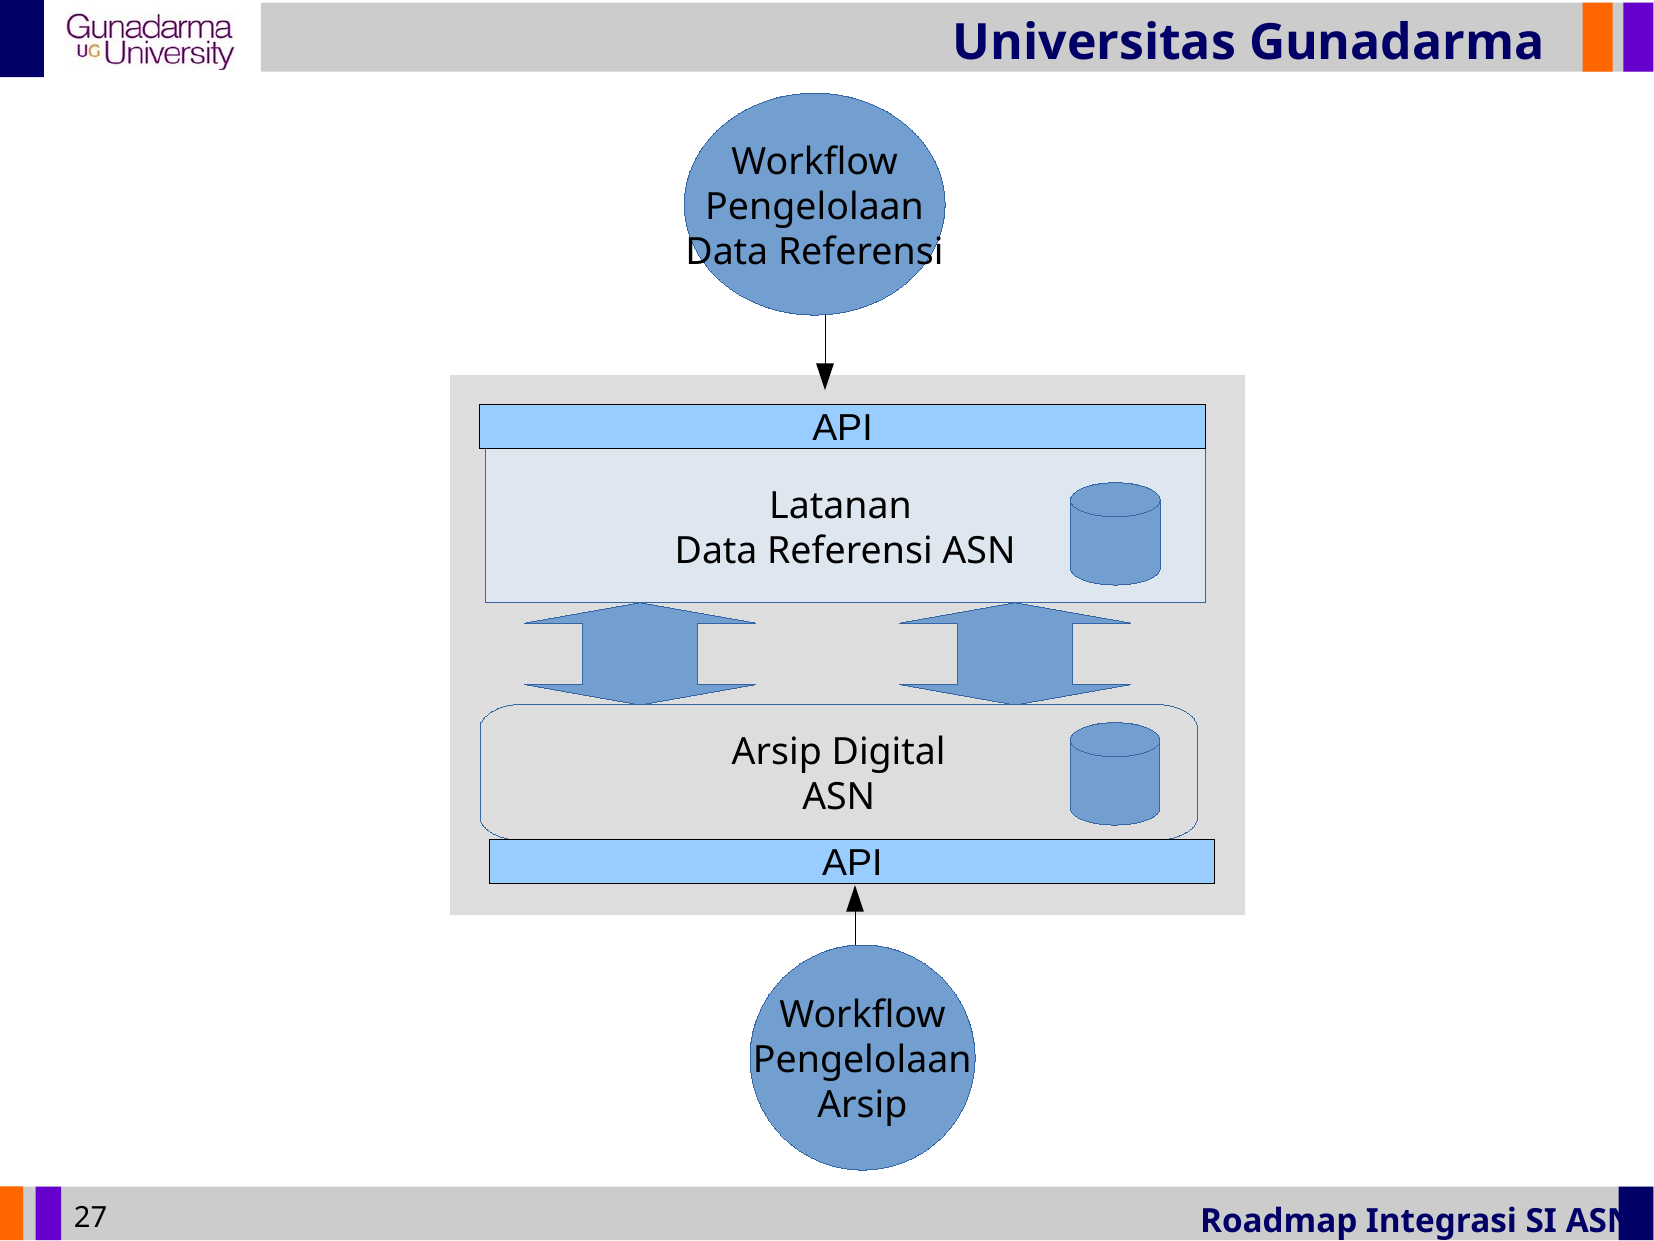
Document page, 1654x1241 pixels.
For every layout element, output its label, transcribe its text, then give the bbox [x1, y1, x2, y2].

text_box Arsip Digital ASN [480, 704, 1198, 839]
picture [65, 0, 235, 70]
text_box [450, 375, 1246, 916]
text_box Workflow Pengelolaan Data Referensi [684, 93, 946, 316]
text_box API [479, 404, 1206, 449]
text_box API [489, 839, 1215, 884]
text_box Latanan Data Referensi ASN [485, 449, 1206, 603]
text_box Workflow Pengelolaan Arsip [750, 945, 976, 1171]
